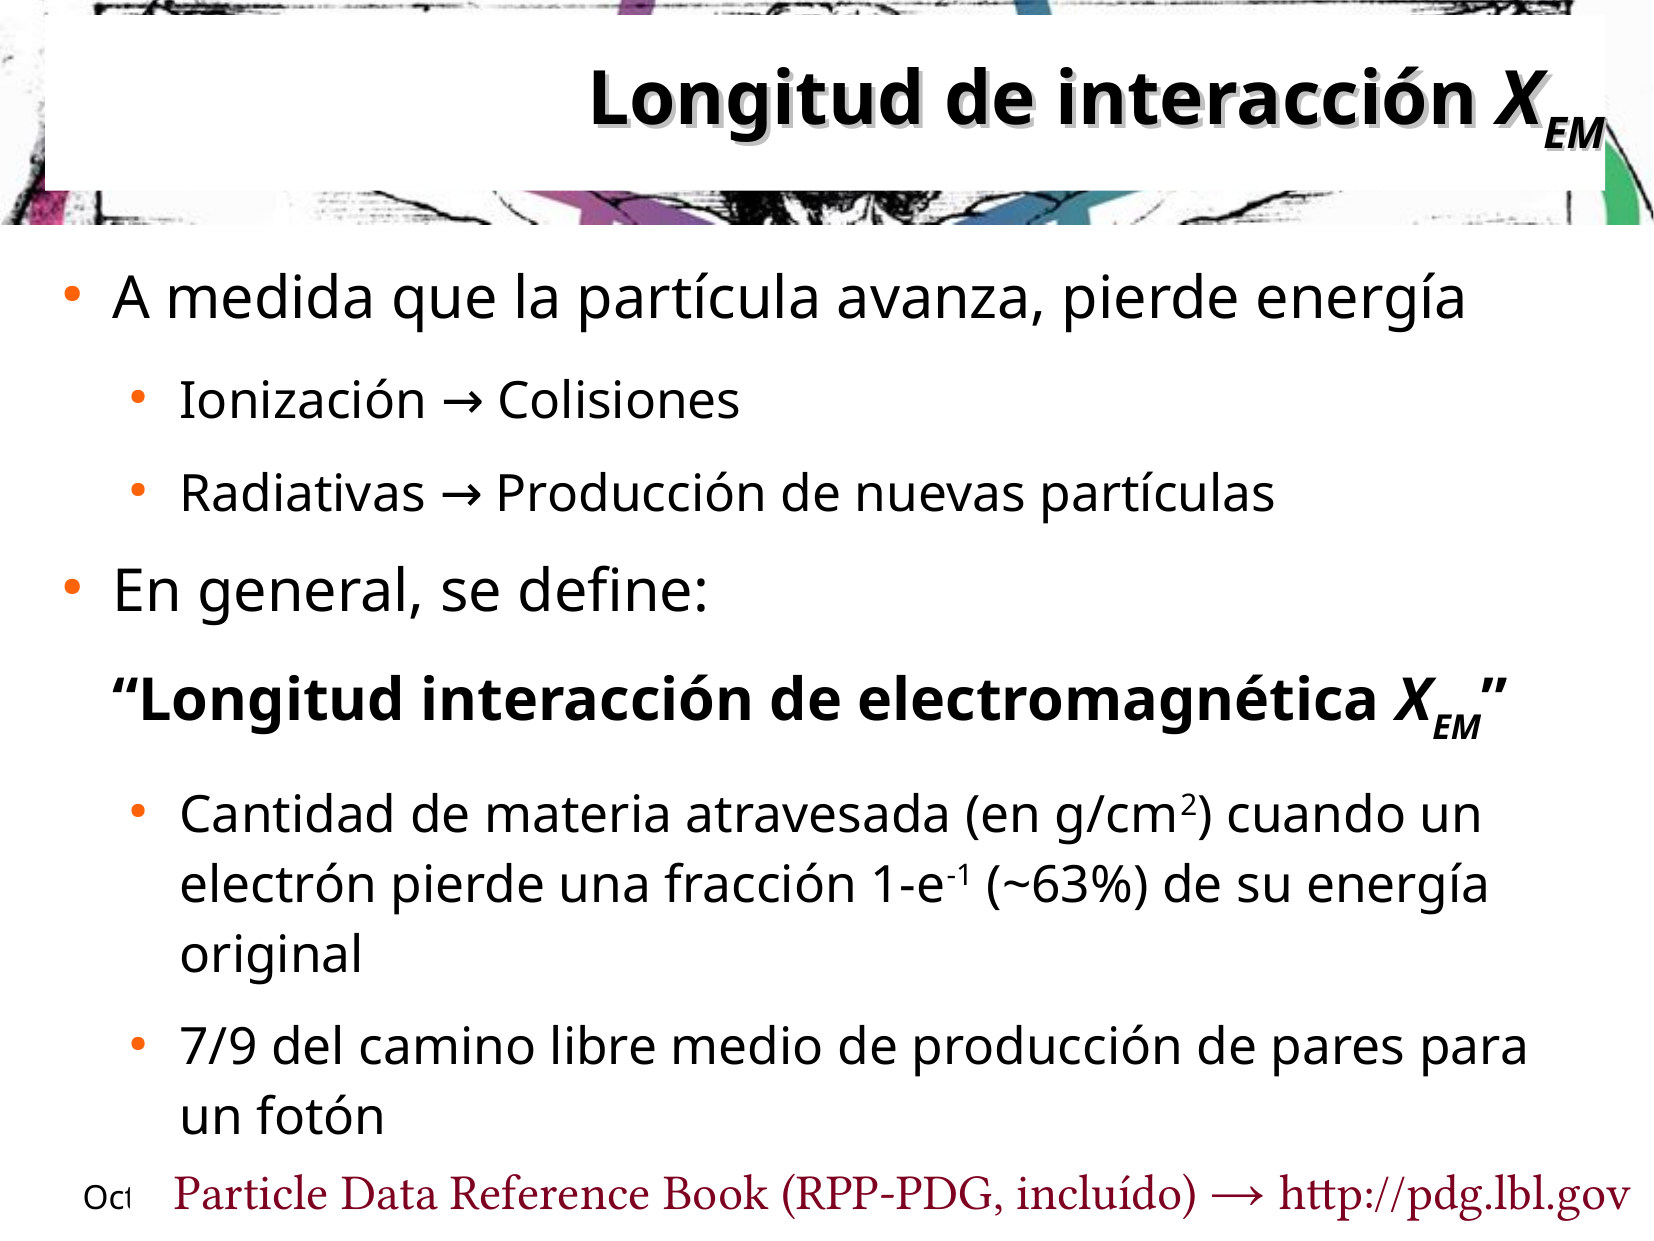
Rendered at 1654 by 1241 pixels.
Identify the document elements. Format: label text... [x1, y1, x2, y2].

text_box Particle Data Reference Book (RPP-PDG, incluído) → http://pdg.lbl.gov [129, 1157, 1647, 1230]
list A medida que la partícula avanza, pierde energía Ionización → Colisiones Radiativas → Producción de nuevas partículas En general, se define: “Longitud interacción de electromagnética XEM” Cantidad de materia atravesada (en g/cm2) cuando un electrón pierde una fracción 1-e-1 (~63%) de su energía original 7/9 del camino libre medio de producción de pares para un fotón [45, 255, 1606, 1156]
title Longitud de interacción XEM [45, 15, 1606, 191]
picture [0, 0, 1654, 225]
